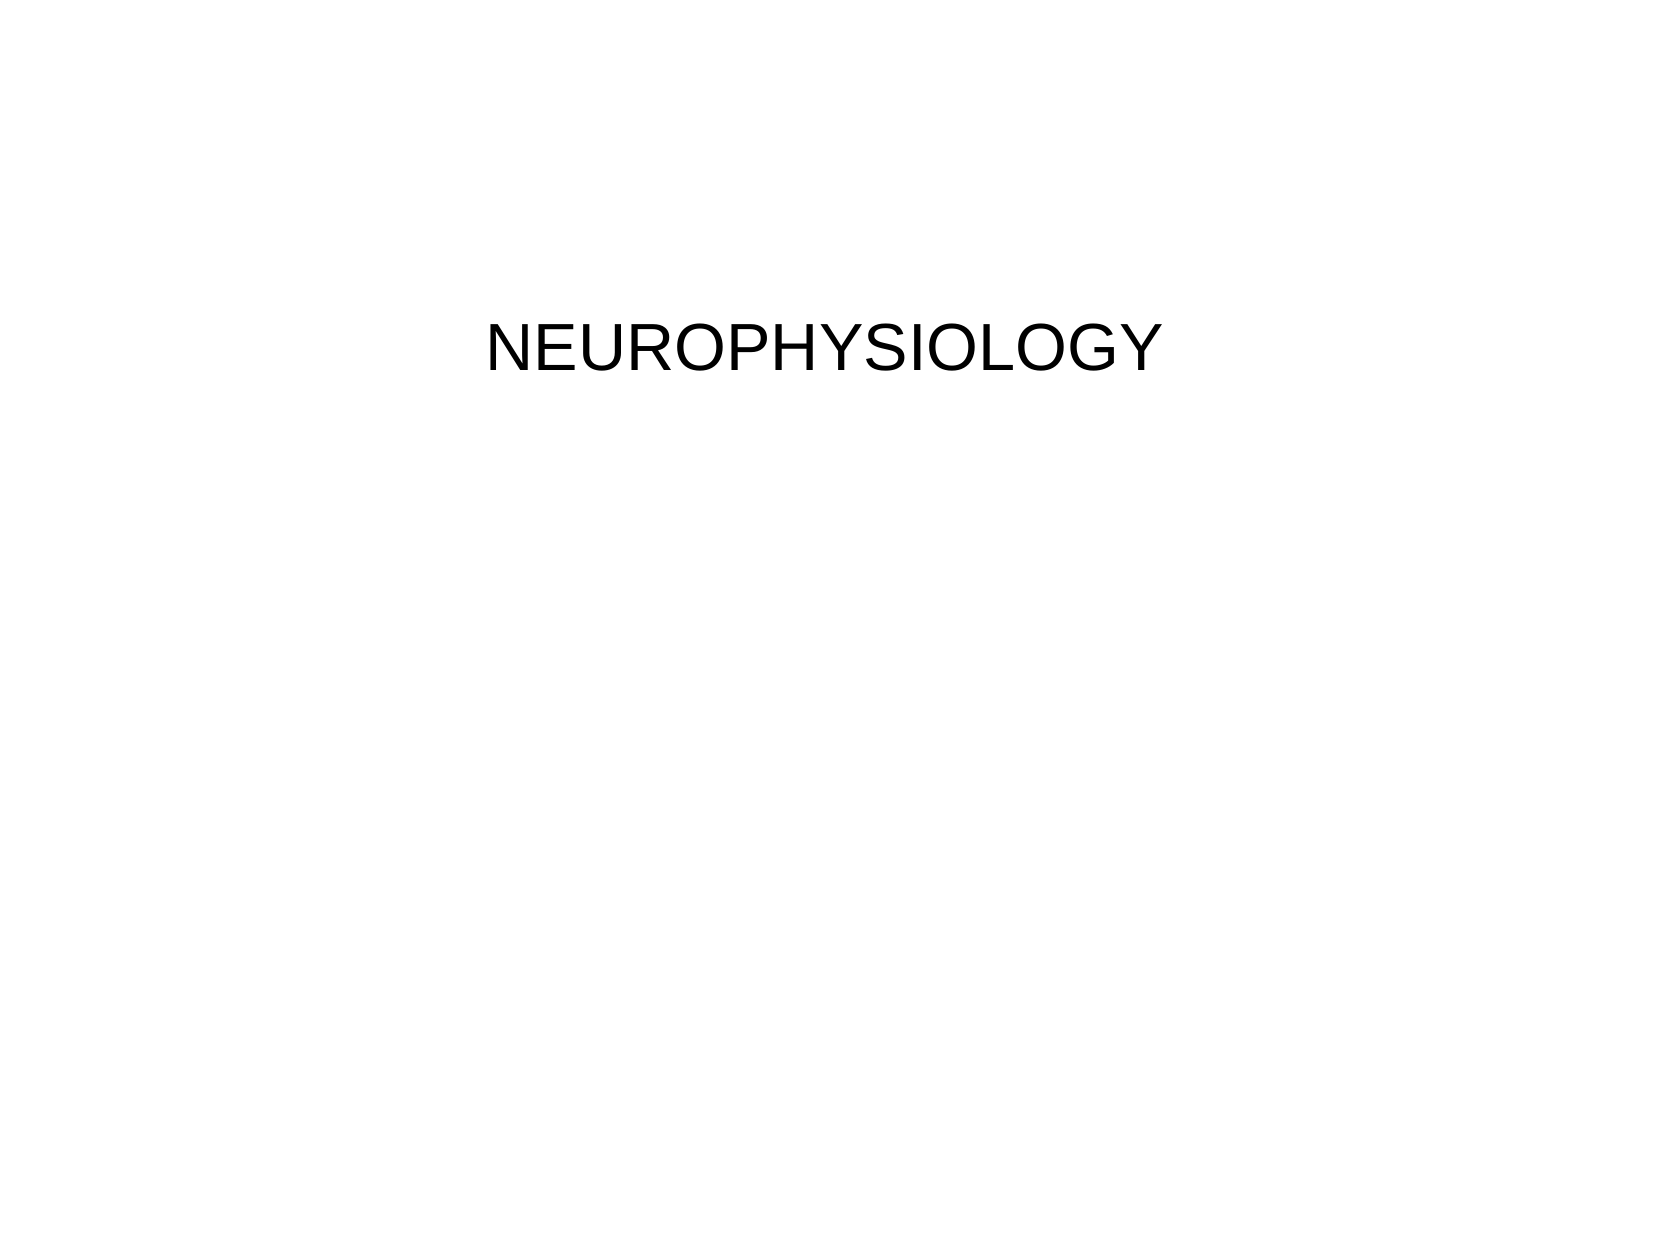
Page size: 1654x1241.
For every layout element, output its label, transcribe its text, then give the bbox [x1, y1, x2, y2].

subtitle NEUROPHYSIOLOGY [37, 0, 1613, 1241]
